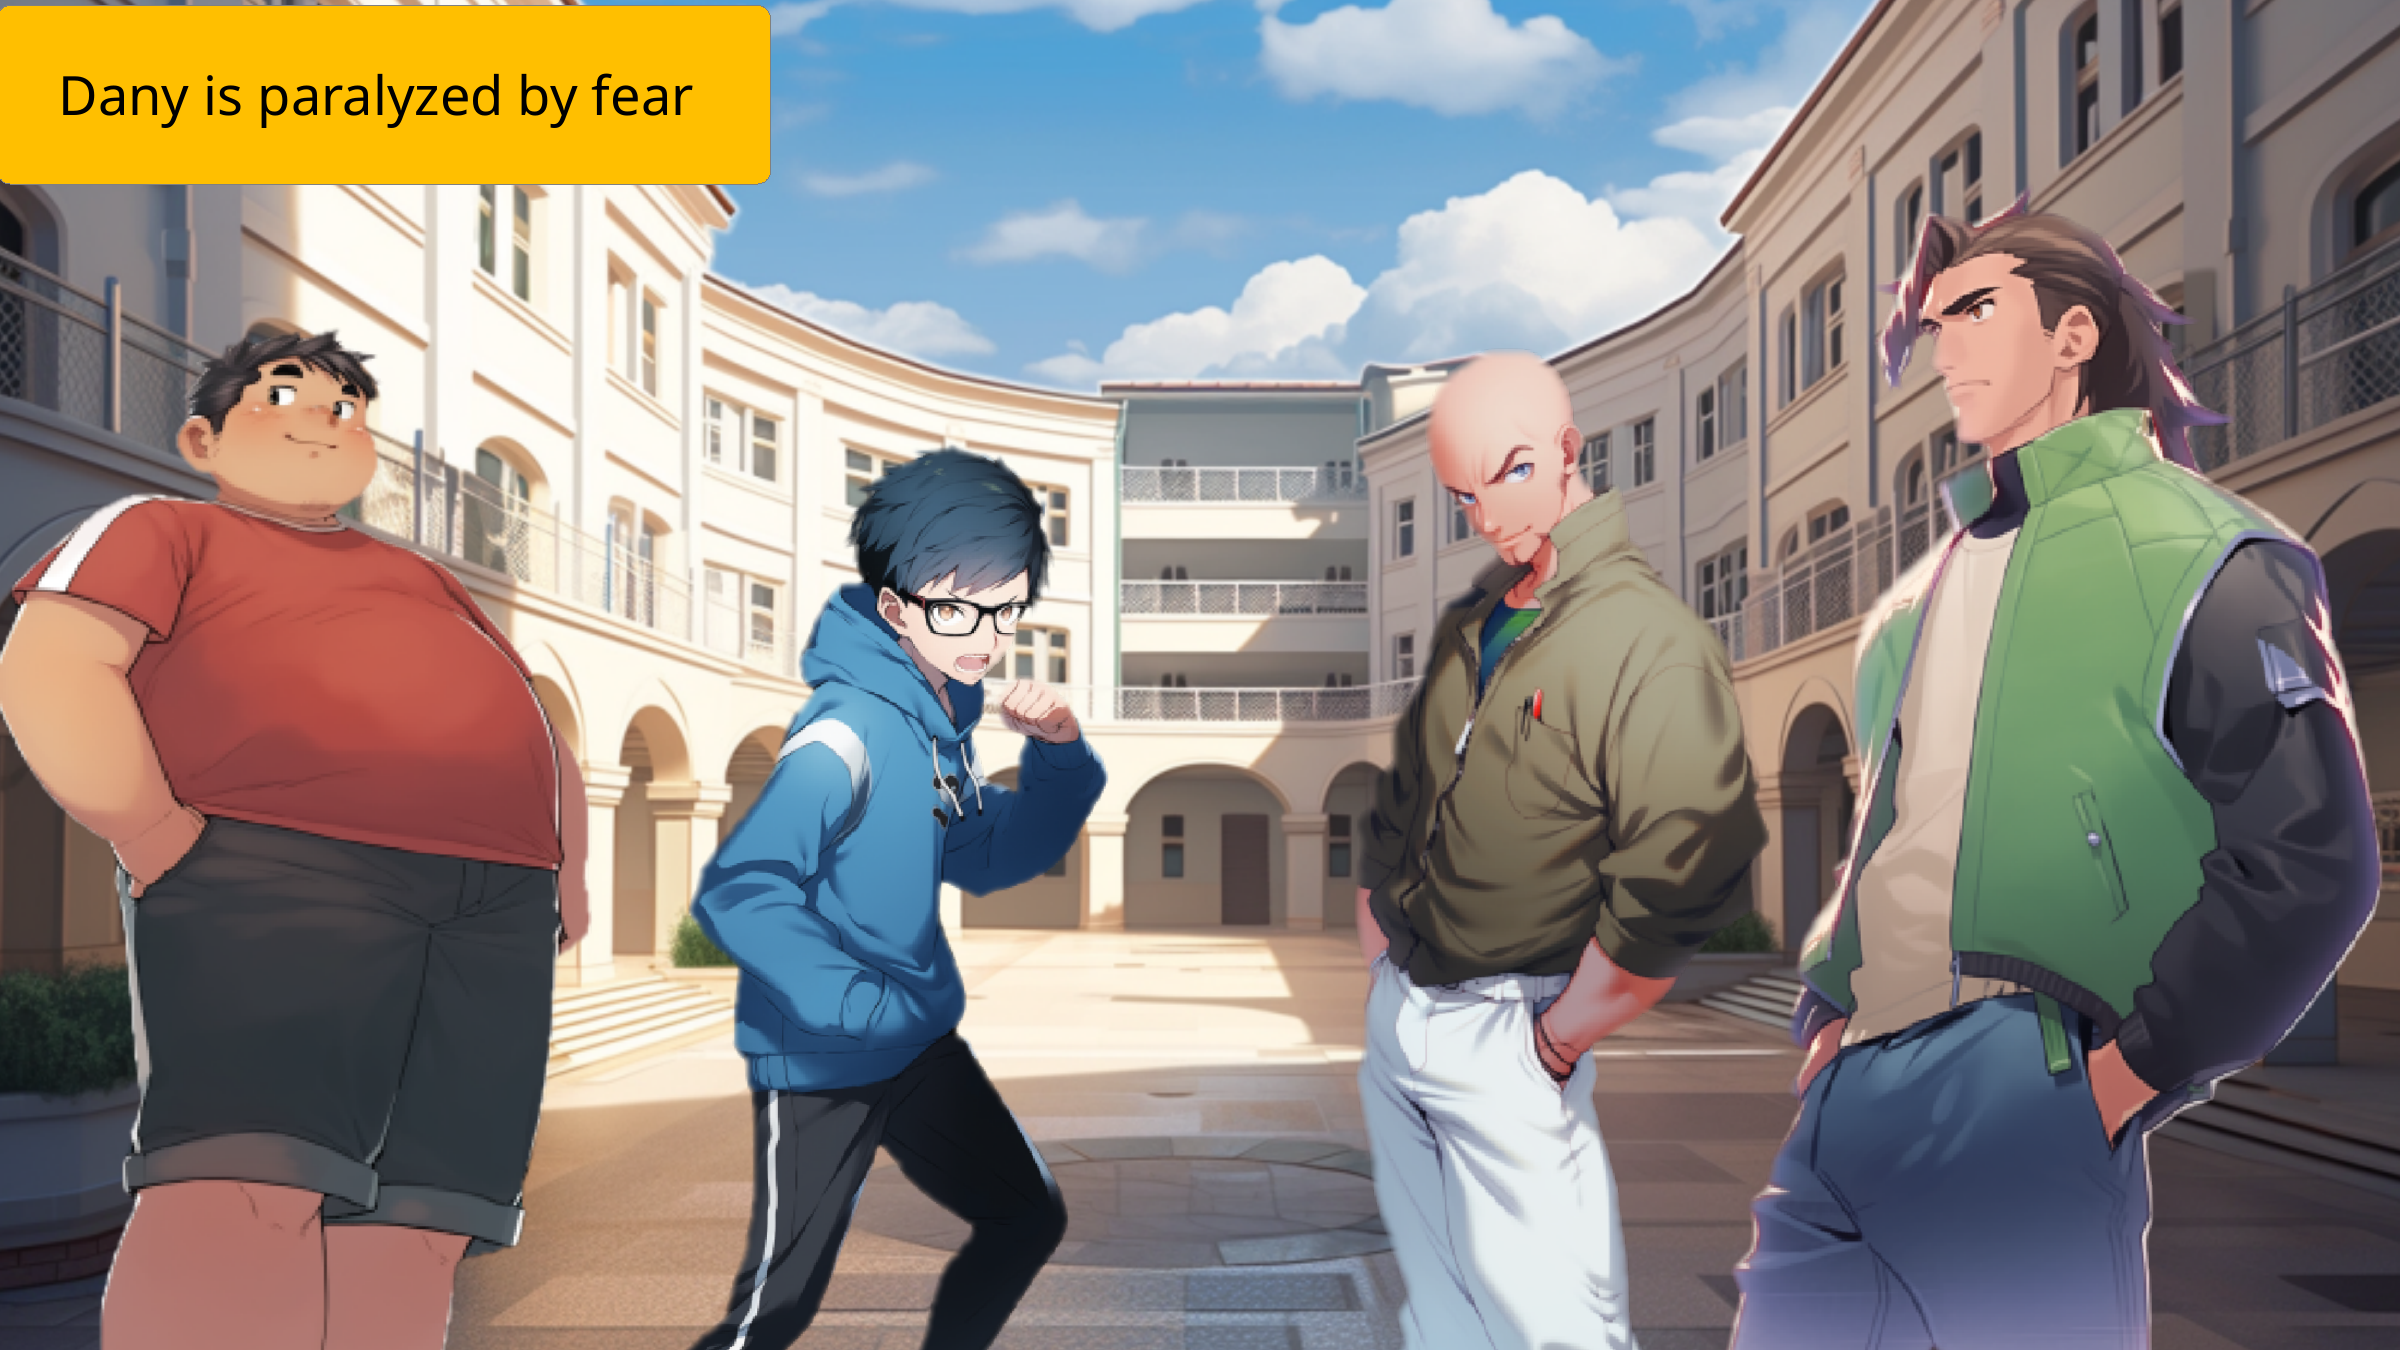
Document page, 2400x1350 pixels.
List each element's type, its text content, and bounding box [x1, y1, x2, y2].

picture [0, 0, 2400, 1350]
text_box Dany is paralyzed by fear [0, 5, 771, 185]
